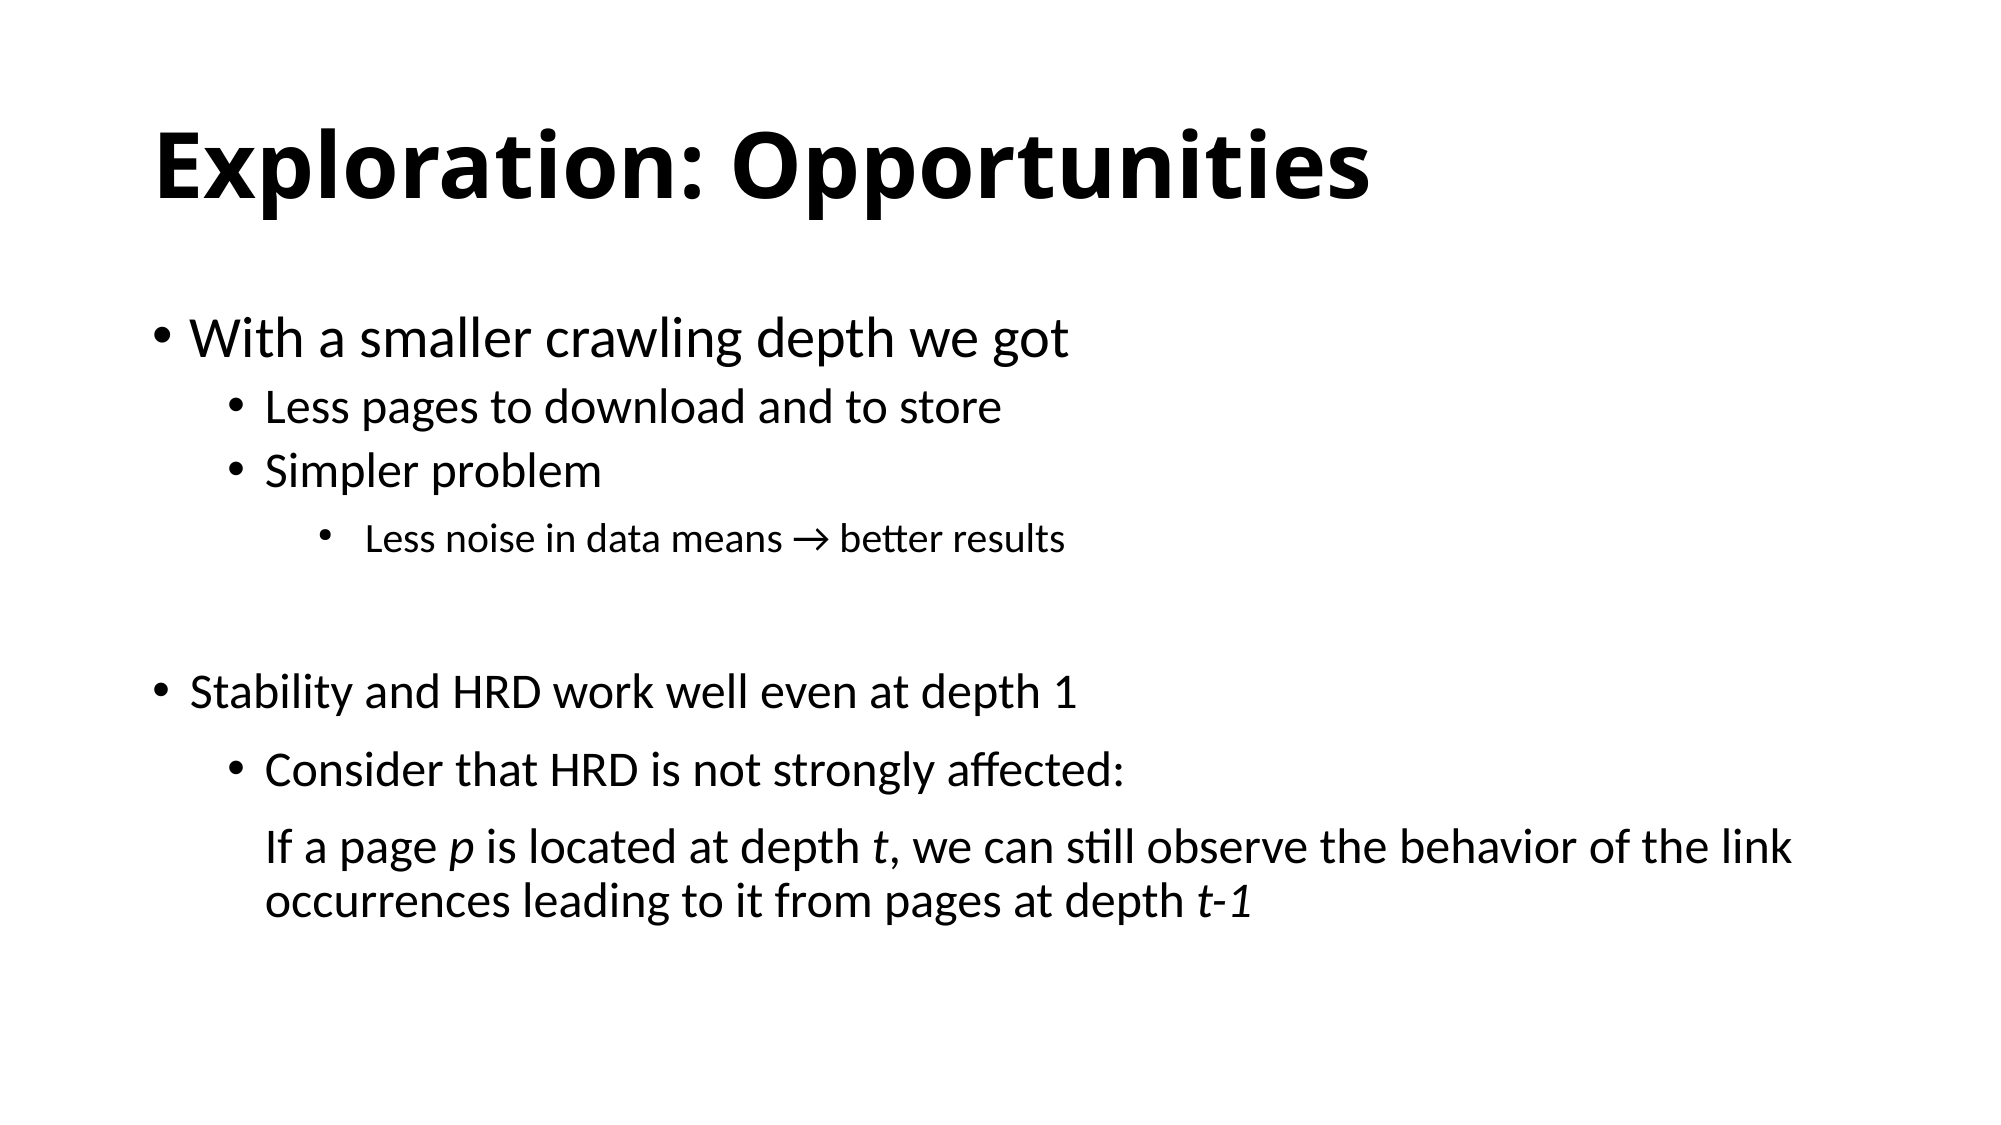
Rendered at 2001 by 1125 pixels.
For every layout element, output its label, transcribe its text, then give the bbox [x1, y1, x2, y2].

title Exploration: Opportunities [137, 59, 1863, 278]
list With a smaller crawling depth we got Less pages to download and to store Simpler problem Less noise in data means → better results Stability and HRD work well even at depth 1 Consider that HRD is not strongly affected: If a page p is located at depth t, we can still observe the behavior of the link occurrences leading to it from pages at depth t-1 [137, 299, 1863, 1014]
